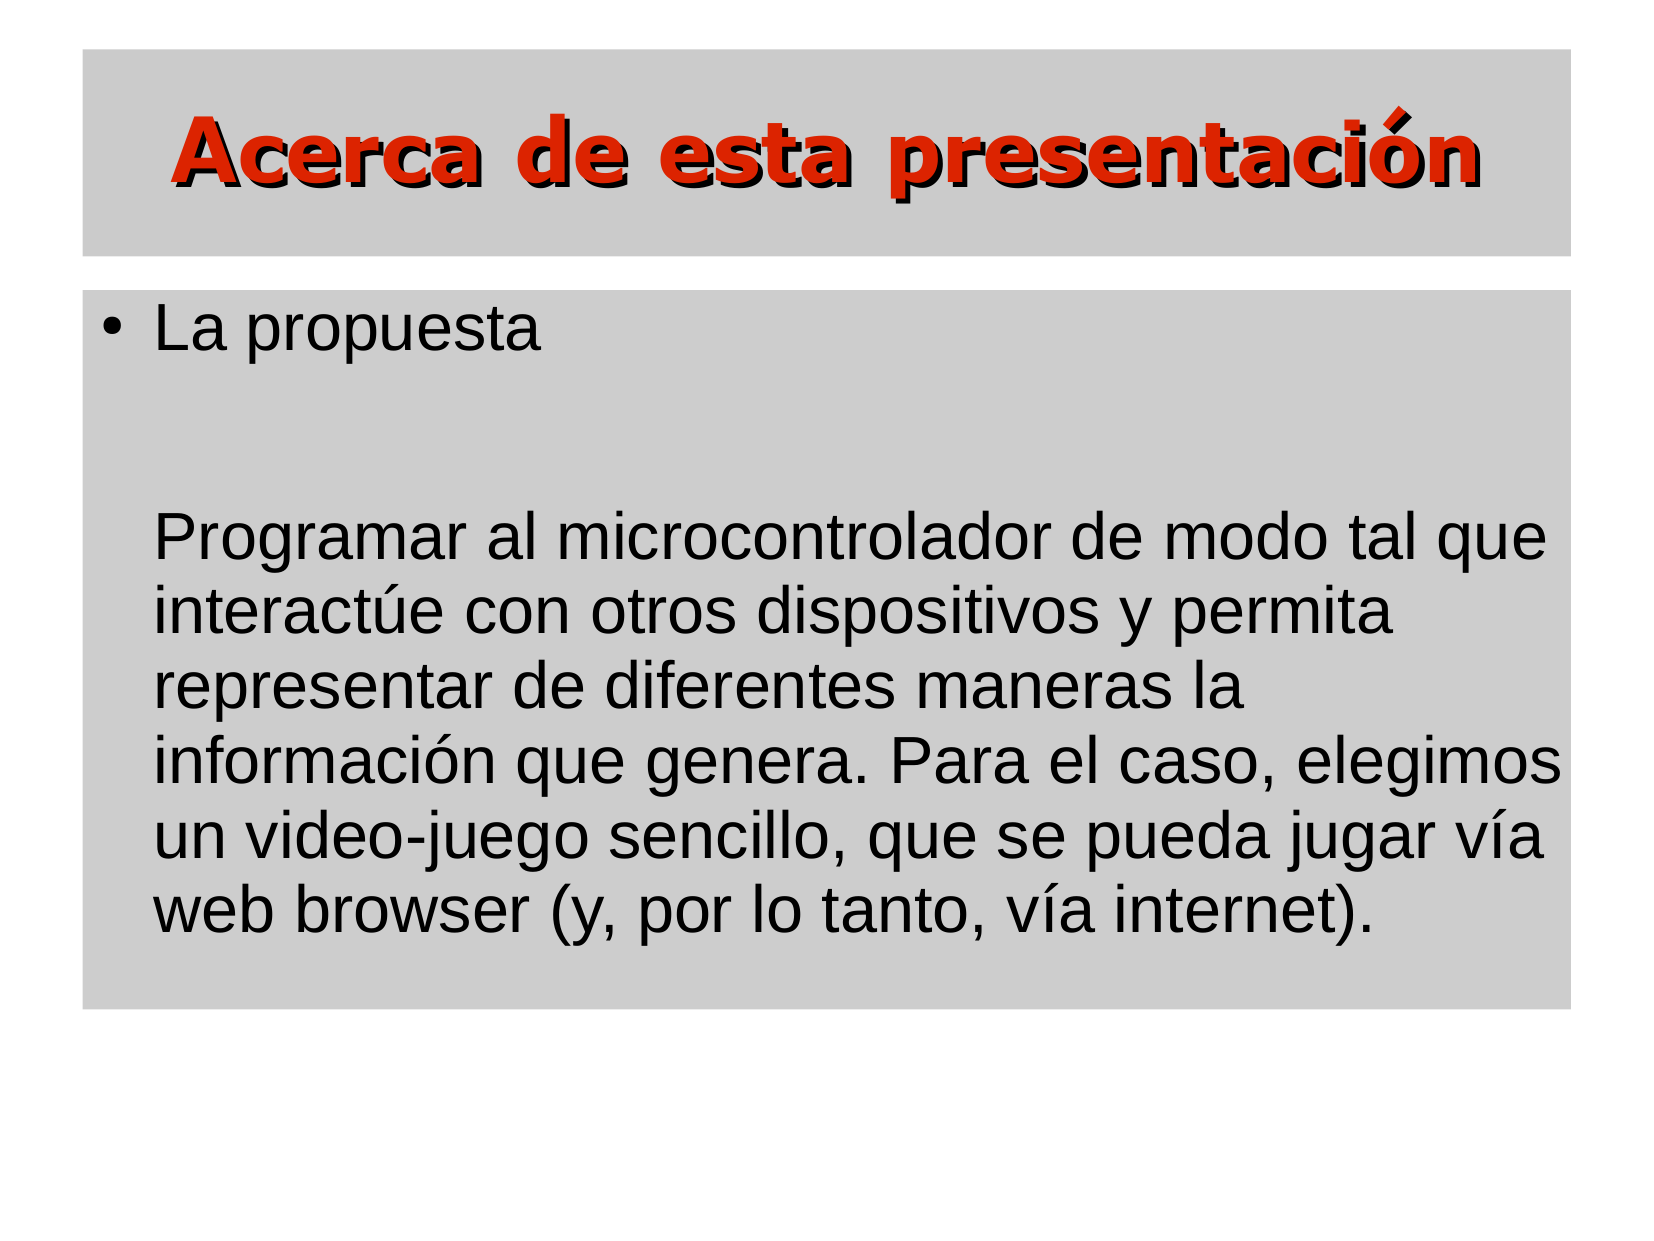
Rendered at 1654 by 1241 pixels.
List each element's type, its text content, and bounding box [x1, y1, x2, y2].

title Acerca de esta presentación [82, 49, 1571, 257]
list La propuesta Programar al microcontrolador de modo tal que interactúe con otros dispositivos y permita representar de diferentes maneras la información que genera. Para el caso, elegimos un video-juego sencillo, que se pueda jugar vía web browser (y, por lo tanto, vía internet). [82, 290, 1571, 1010]
